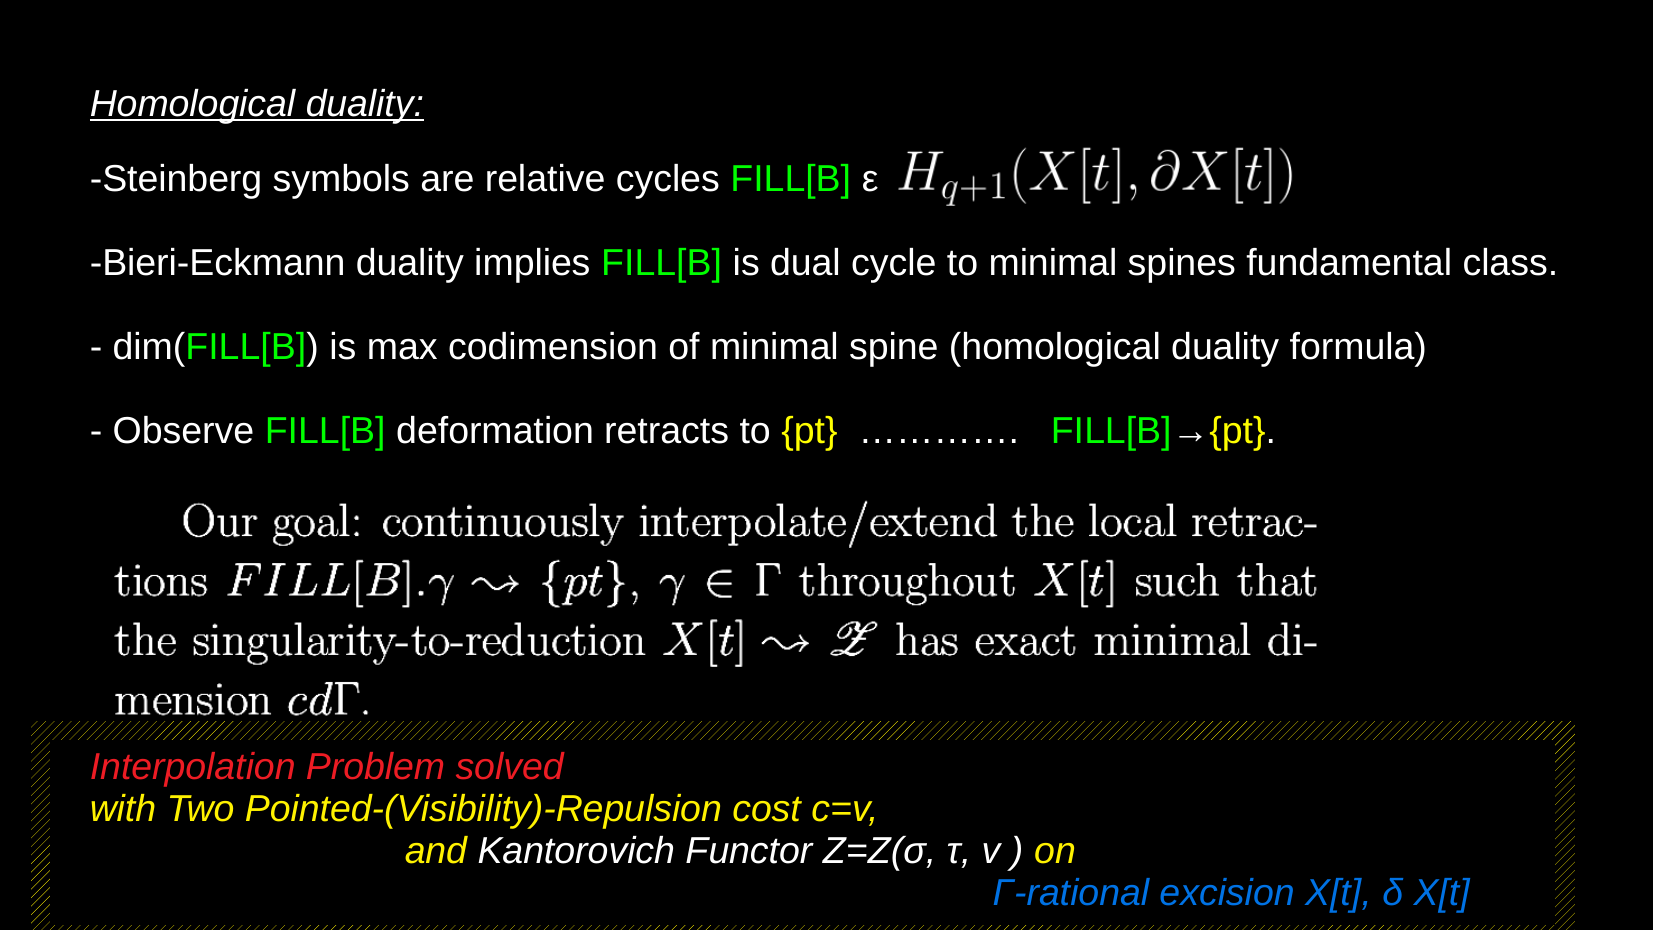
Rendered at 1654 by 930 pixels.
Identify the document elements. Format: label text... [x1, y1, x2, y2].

text_box [30, 720, 1576, 930]
picture [75, 495, 1395, 720]
text_box -Steinberg symbols are relative cycles FILL[B] ε -Bieri-Eckmann duality implies FILL[B] is dual cycle to minimal spines fundamental class. - dim(FILL[B]) is max codimension of minimal spine (homological duality formula) - Observe FILL[B] deformation retracts to {pt} …………. FILL[B]→{pt}. Interpolation Problem solved with Two Pointed-(Visibility)-Repulsion cost c=v, and Kantorovich Functor Z=Z(σ, τ, v ) on Γ-rational excision X[t], δ X[t] [75, 150, 1576, 720]
text_box Homological duality: [75, 75, 1591, 132]
text_box [30, 44, 1621, 564]
picture [885, 123, 1306, 223]
text_box -Steinberg symbols are relative cycles FILL[B] ε -Bieri-Eckmann duality implies FILL[B] is dual cycle to minimal spines fundamental class. - dim(FILL[B]) is max codimension of minimal spine (homological duality formula) - Observe FILL[B] deformation retracts to {pt} …………. FILL[B]→{pt}. Interpolation Problem solved with Two Pointed-(Visibility)-Repulsion cost c=v, and Kantorovich Functor Z=Z(σ, τ, v ) on Γ-rational excision X[t], δ X[t] [75, 741, 1554, 921]
